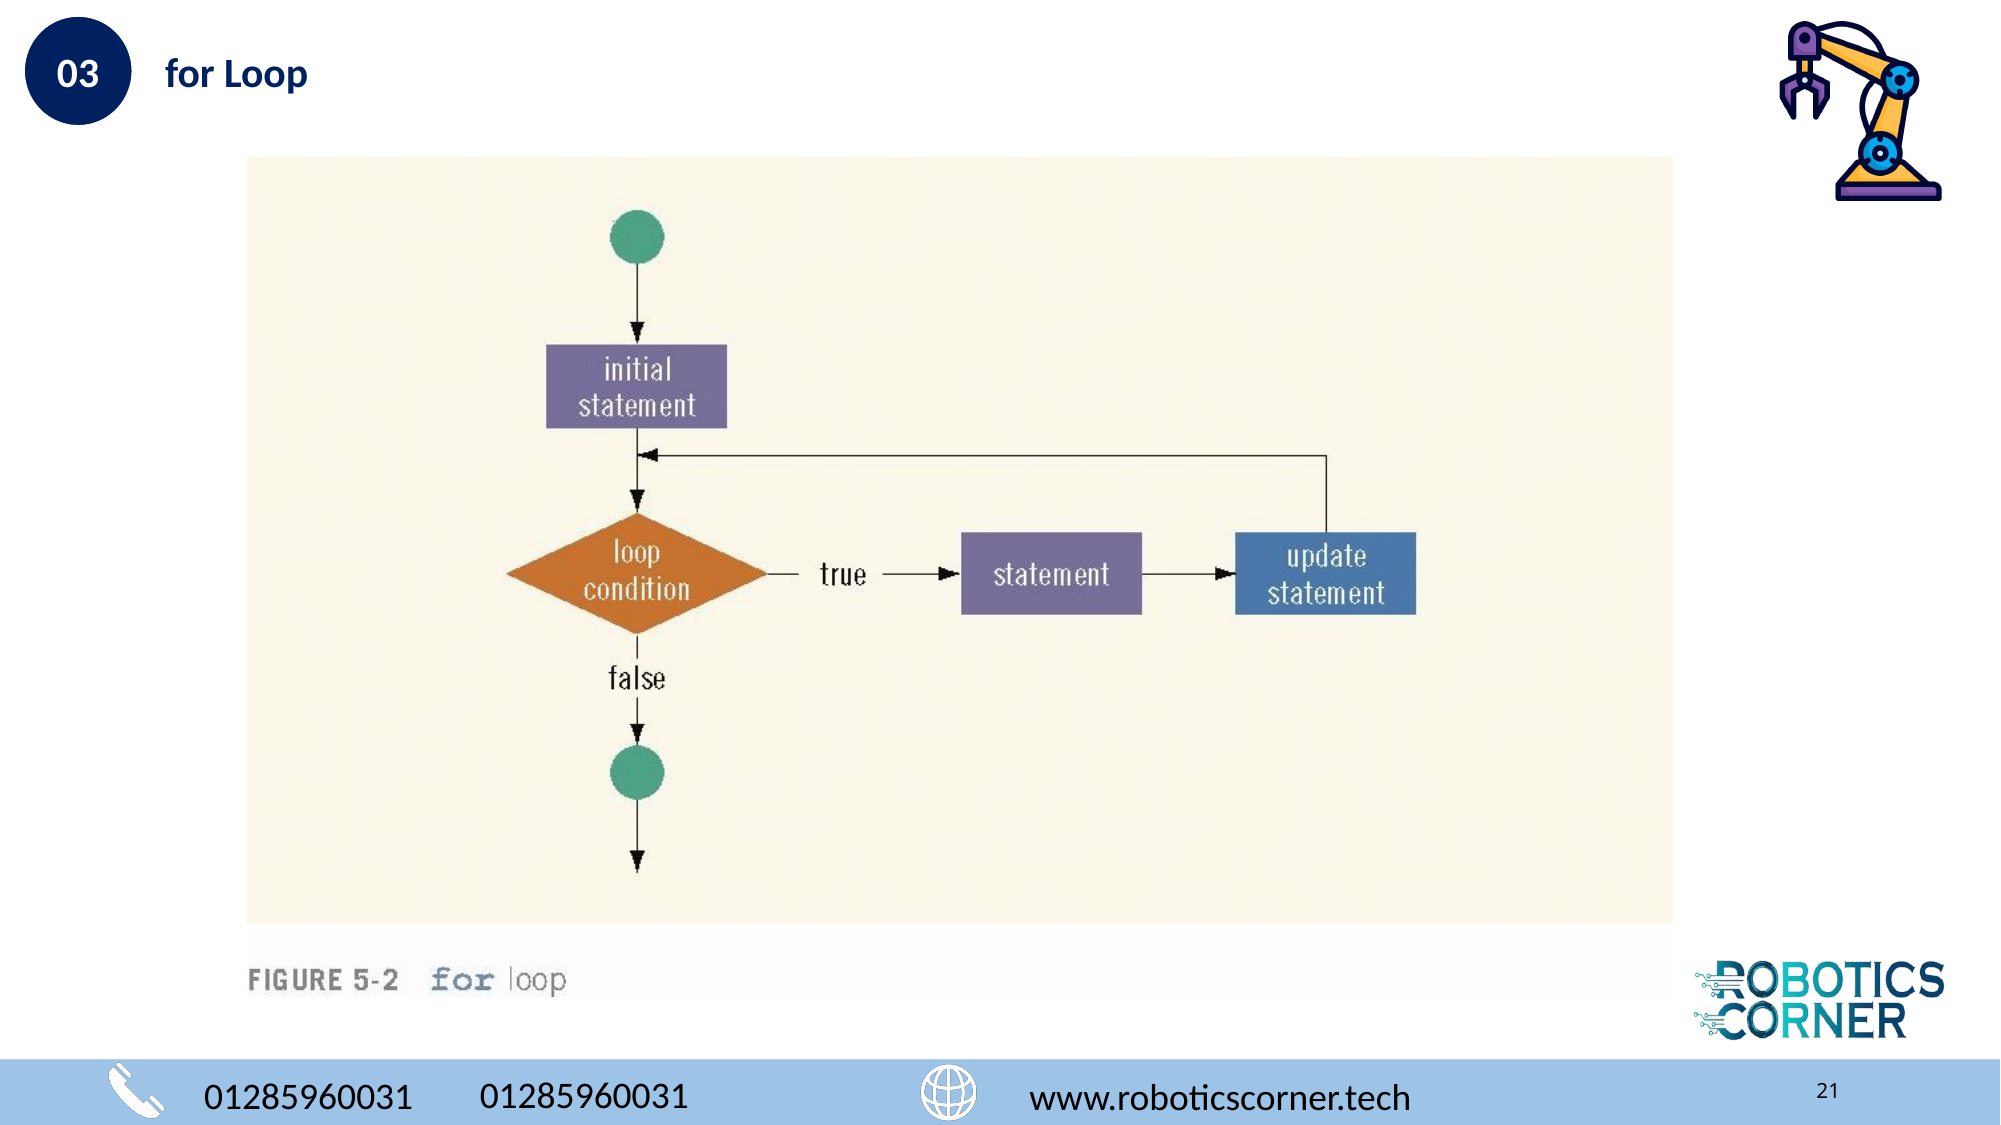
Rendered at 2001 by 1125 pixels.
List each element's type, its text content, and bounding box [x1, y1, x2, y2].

picture [247, 157, 1673, 997]
text_box [0, 1059, 915, 1125]
picture [1680, 859, 1810, 1059]
text_box for Loop [150, 38, 622, 103]
picture [103, 1057, 170, 1124]
picture [1771, 21, 1950, 201]
text_box [981, 1059, 1810, 1125]
text_box [1846, 1059, 2000, 1125]
text_box 01285960031 [189, 1064, 495, 1125]
text_box www.roboticscorner.tech [1014, 1065, 1531, 1125]
text_box <number> [1810, 765, 1846, 1125]
text_box 03 [22, 14, 134, 128]
text_box 01285960031 [465, 1063, 811, 1124]
picture [915, 1059, 981, 1125]
picture [1846, 859, 1953, 1059]
